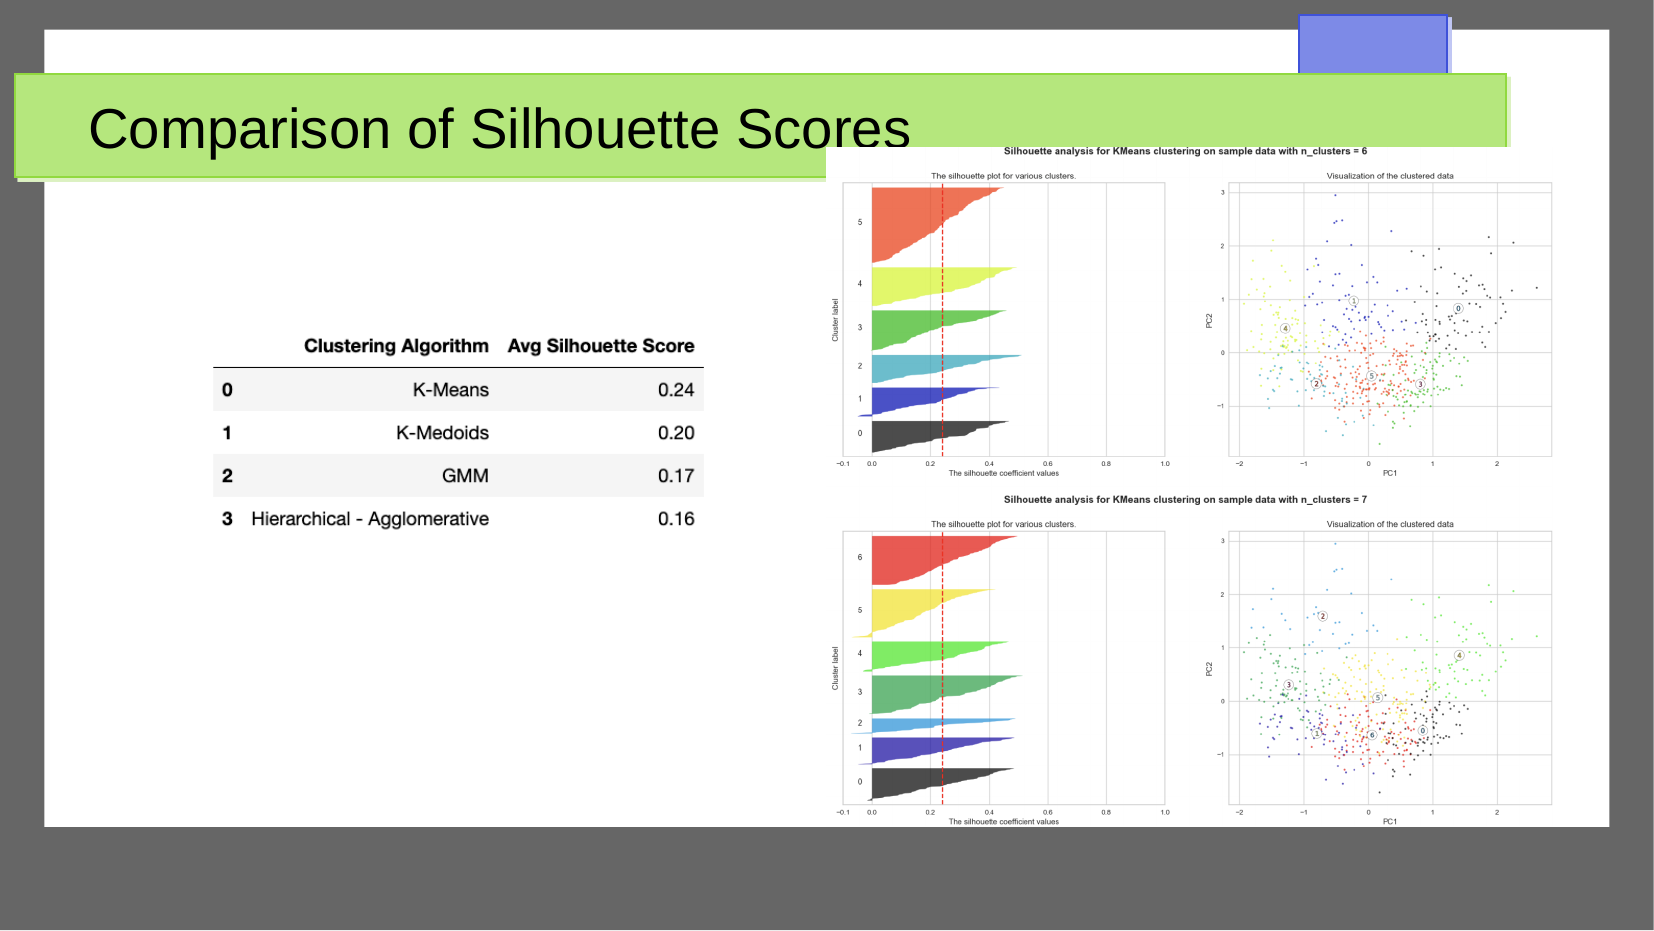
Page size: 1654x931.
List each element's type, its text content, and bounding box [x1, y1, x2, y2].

picture [206, 324, 707, 542]
picture [826, 147, 1553, 827]
title Comparison of Silhouette Scores [88, 73, 1506, 178]
